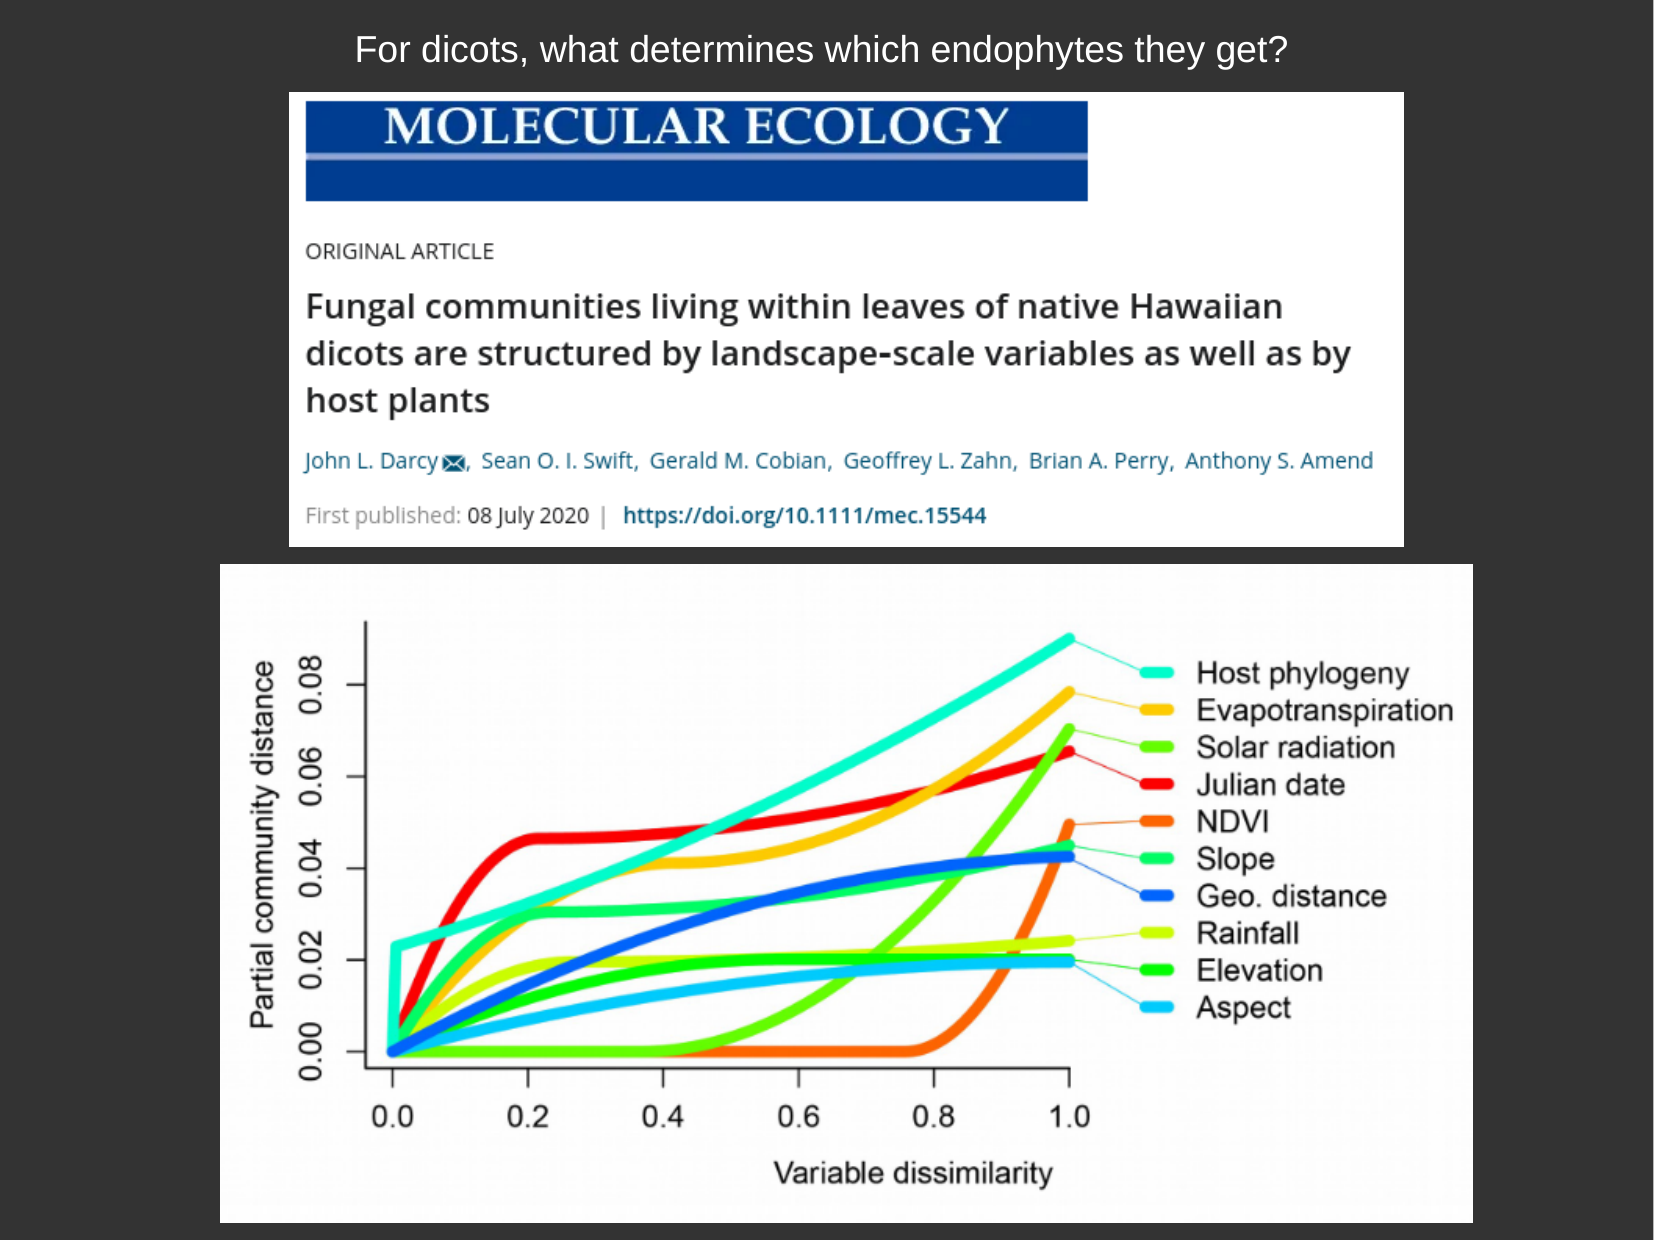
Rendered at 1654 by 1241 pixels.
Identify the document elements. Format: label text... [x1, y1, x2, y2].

picture [220, 564, 1473, 1223]
text_box For dicots, what determines which endophytes they get? [8, 20, 1635, 78]
picture [289, 92, 1404, 547]
